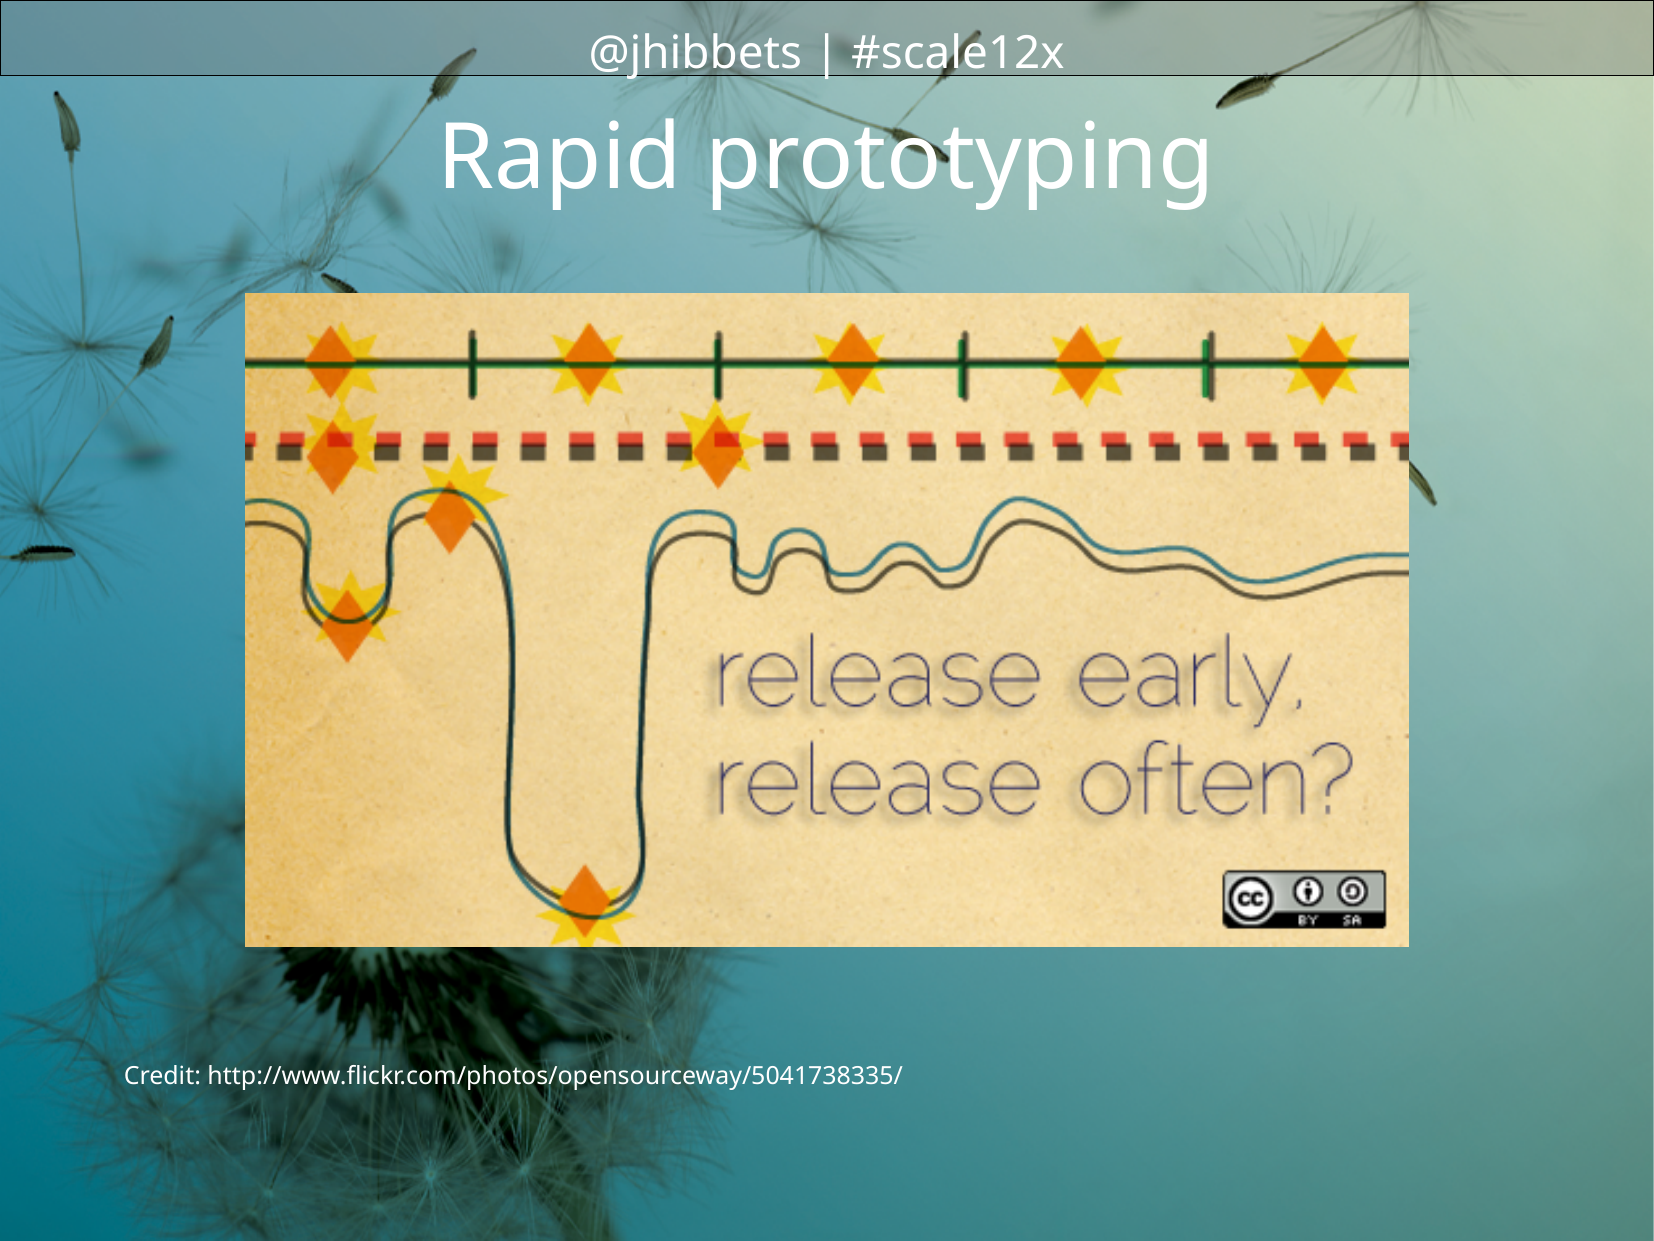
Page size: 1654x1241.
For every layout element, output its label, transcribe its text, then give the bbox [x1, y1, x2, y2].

picture [0, 76, 1654, 1241]
title Rapid prototyping [82, 49, 1571, 257]
text_box Credit: http://www.flickr.com/photos/opensourceway/5041738335/ [109, 1050, 922, 1094]
